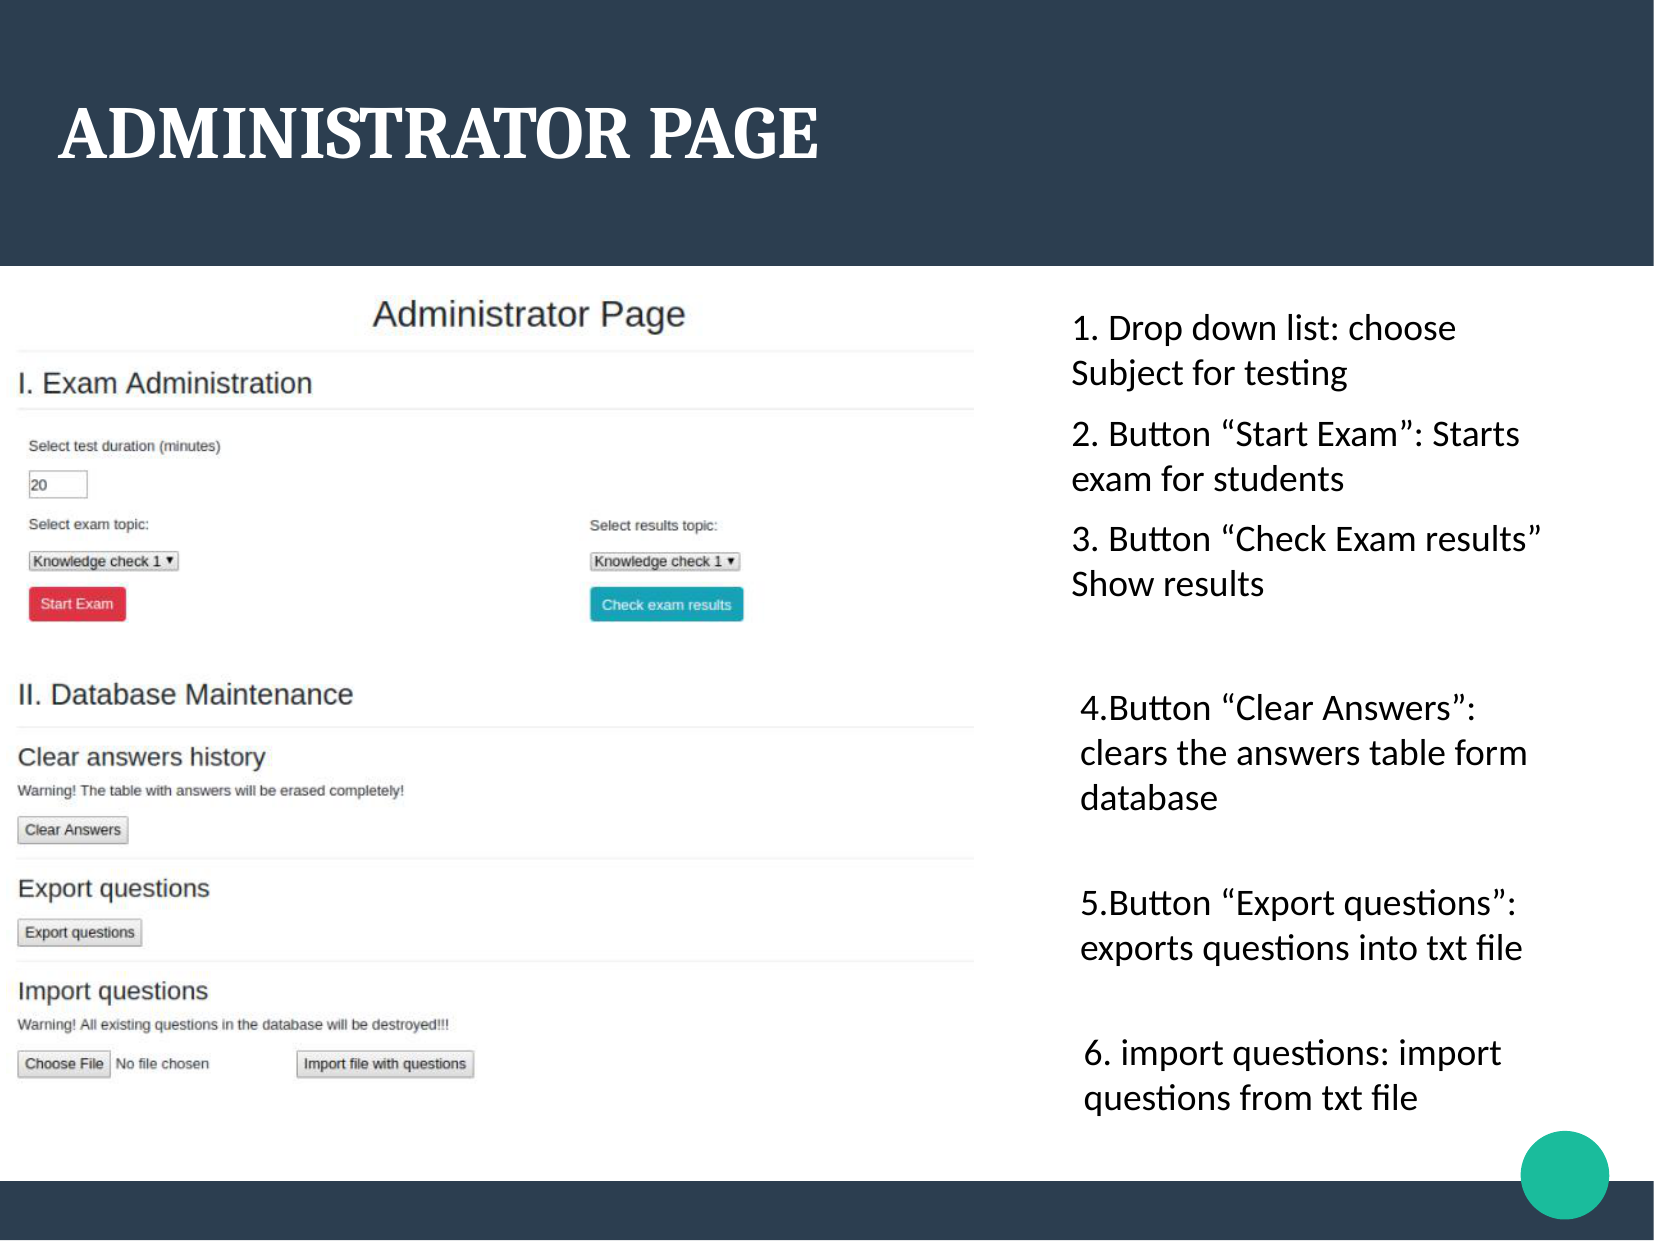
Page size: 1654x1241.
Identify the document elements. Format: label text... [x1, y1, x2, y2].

text_box 1. Drop down list: choose Subject for testing [1056, 295, 1563, 401]
picture [6, 295, 974, 1121]
text_box 5.Button “Export questions”: exports questions into txt file [1065, 871, 1572, 1021]
title ADMINISTRATOR PAGE [59, 82, 1595, 174]
text_box 2. Button “Start Exam”: Starts exam for students [1056, 401, 1563, 506]
text_box 4.Button “Clear Answers”: clears the answers table form database [1065, 675, 1572, 871]
text_box 3. Button “Check Exam results” Show results [1056, 506, 1563, 657]
text_box 6. import questions: import questions from txt file [1068, 1020, 1576, 1171]
